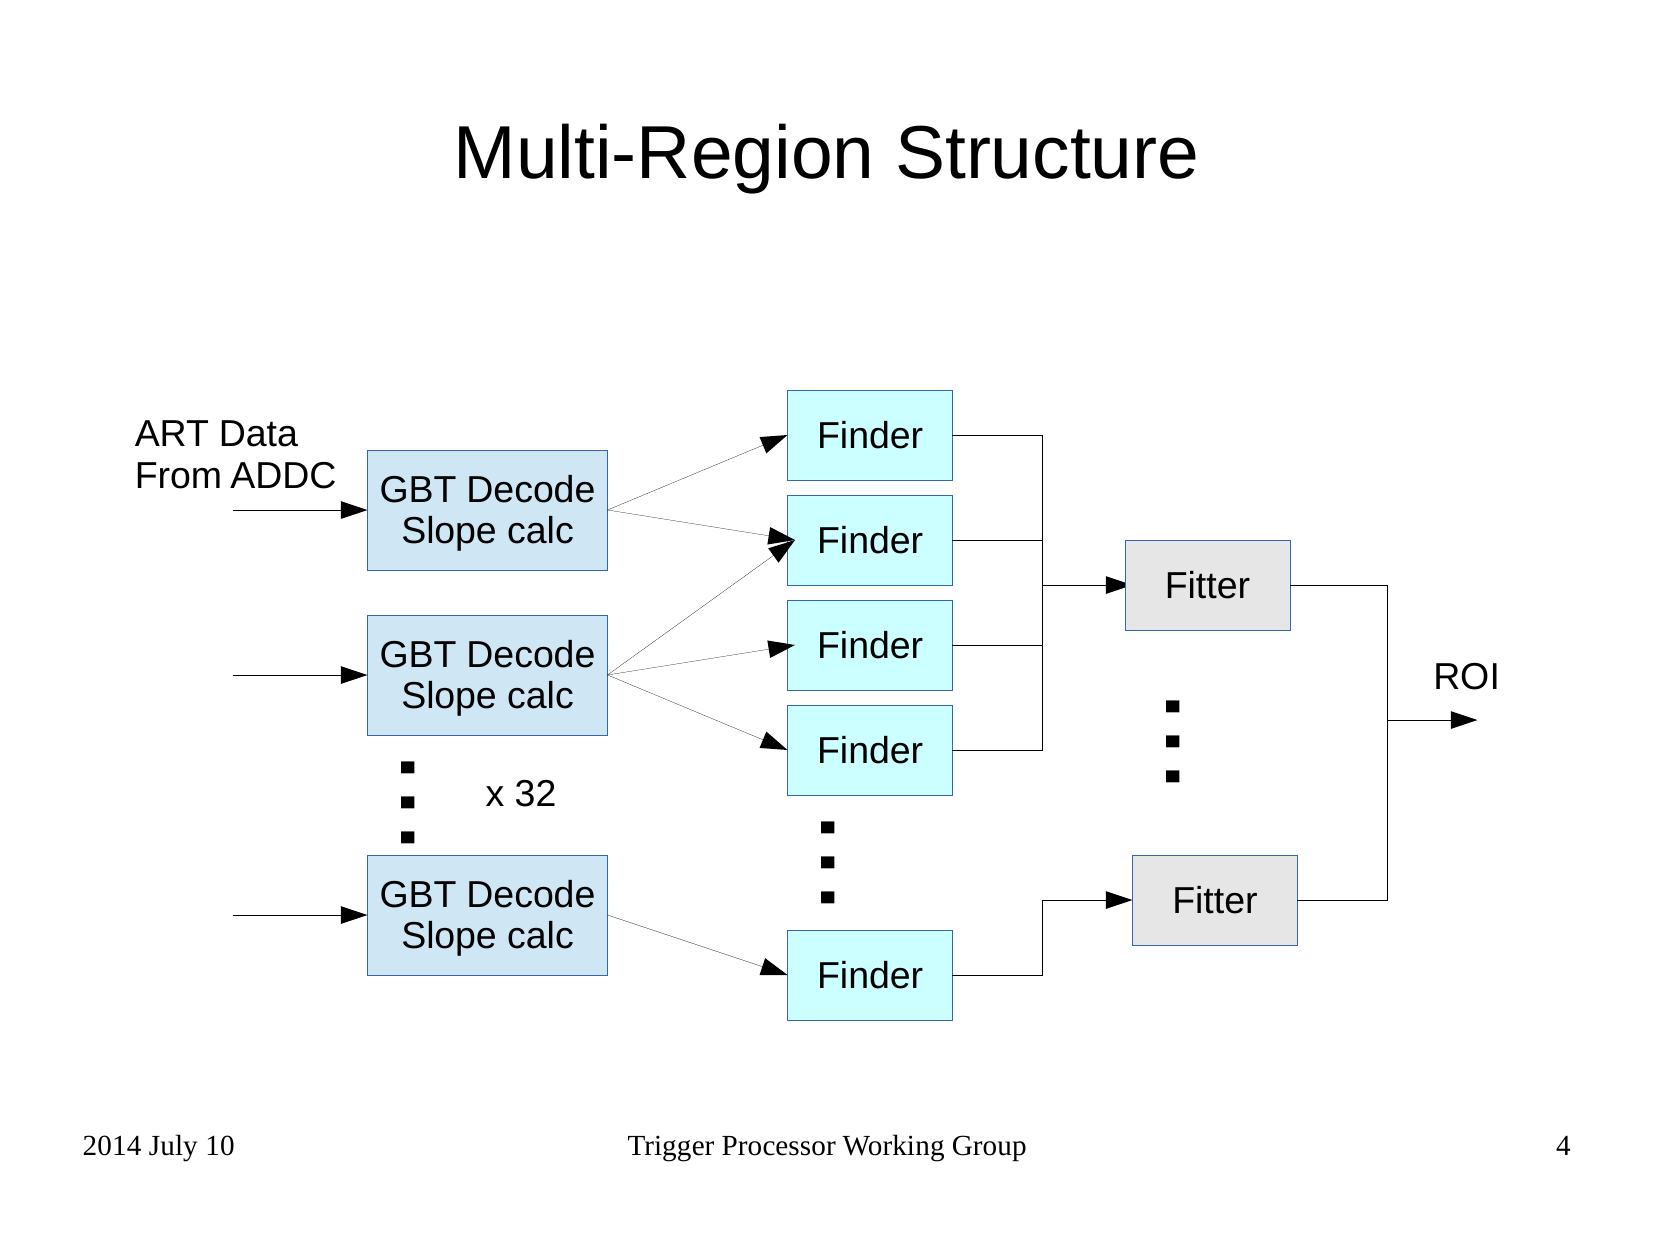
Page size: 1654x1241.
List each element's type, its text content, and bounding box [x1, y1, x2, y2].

text_box Fitter [1132, 855, 1298, 946]
text_box ... [367, 736, 523, 855]
text_box ART Data From ADDC [120, 405, 352, 504]
text_box ... [1132, 675, 1288, 809]
text_box Finder [787, 390, 953, 481]
text_box GBT Decode Slope calc [367, 450, 608, 571]
text_box Finder [787, 600, 953, 691]
text_box ROI [1418, 648, 1516, 706]
text_box Fitter [1125, 540, 1291, 631]
text_box ... [787, 796, 943, 930]
title Multi-Region Structure [82, 49, 1571, 257]
text_box x 32 [470, 765, 572, 822]
text_box Finder [787, 495, 953, 586]
text_box GBT Decode Slope calc [367, 615, 608, 736]
text_box Finder [787, 705, 953, 796]
text_box Finder [787, 930, 953, 1021]
text_box GBT Decode Slope calc [367, 855, 608, 976]
